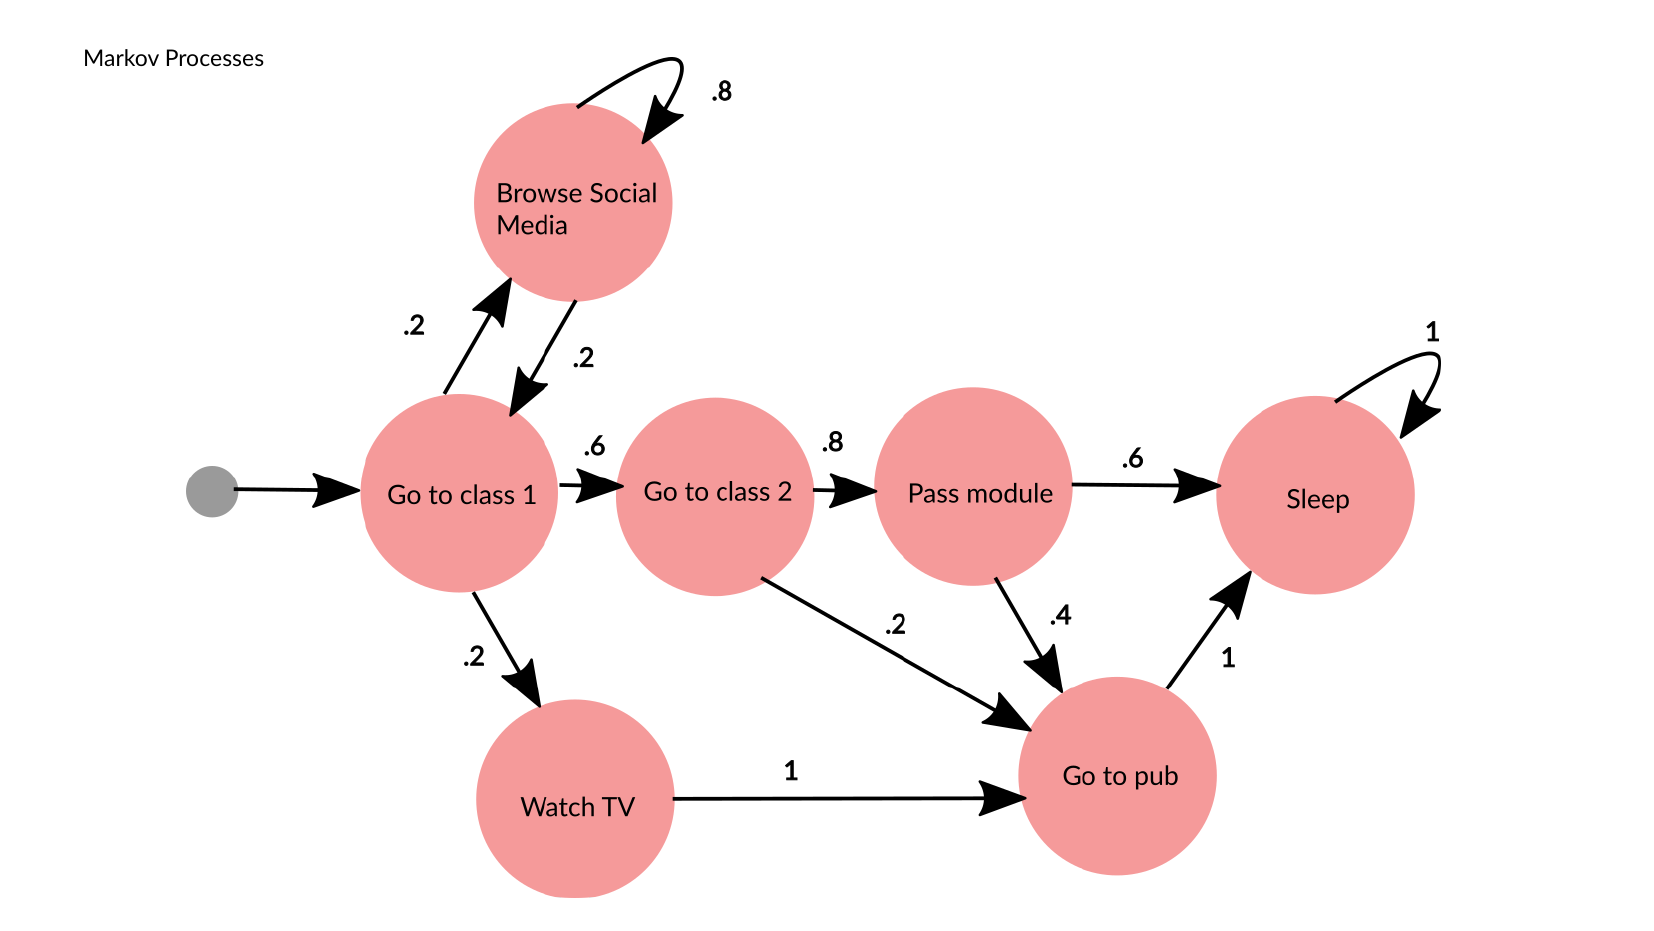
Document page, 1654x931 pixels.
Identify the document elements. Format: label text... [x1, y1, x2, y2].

picture [186, 57, 1441, 898]
title Markov Processes [83, 0, 1571, 119]
